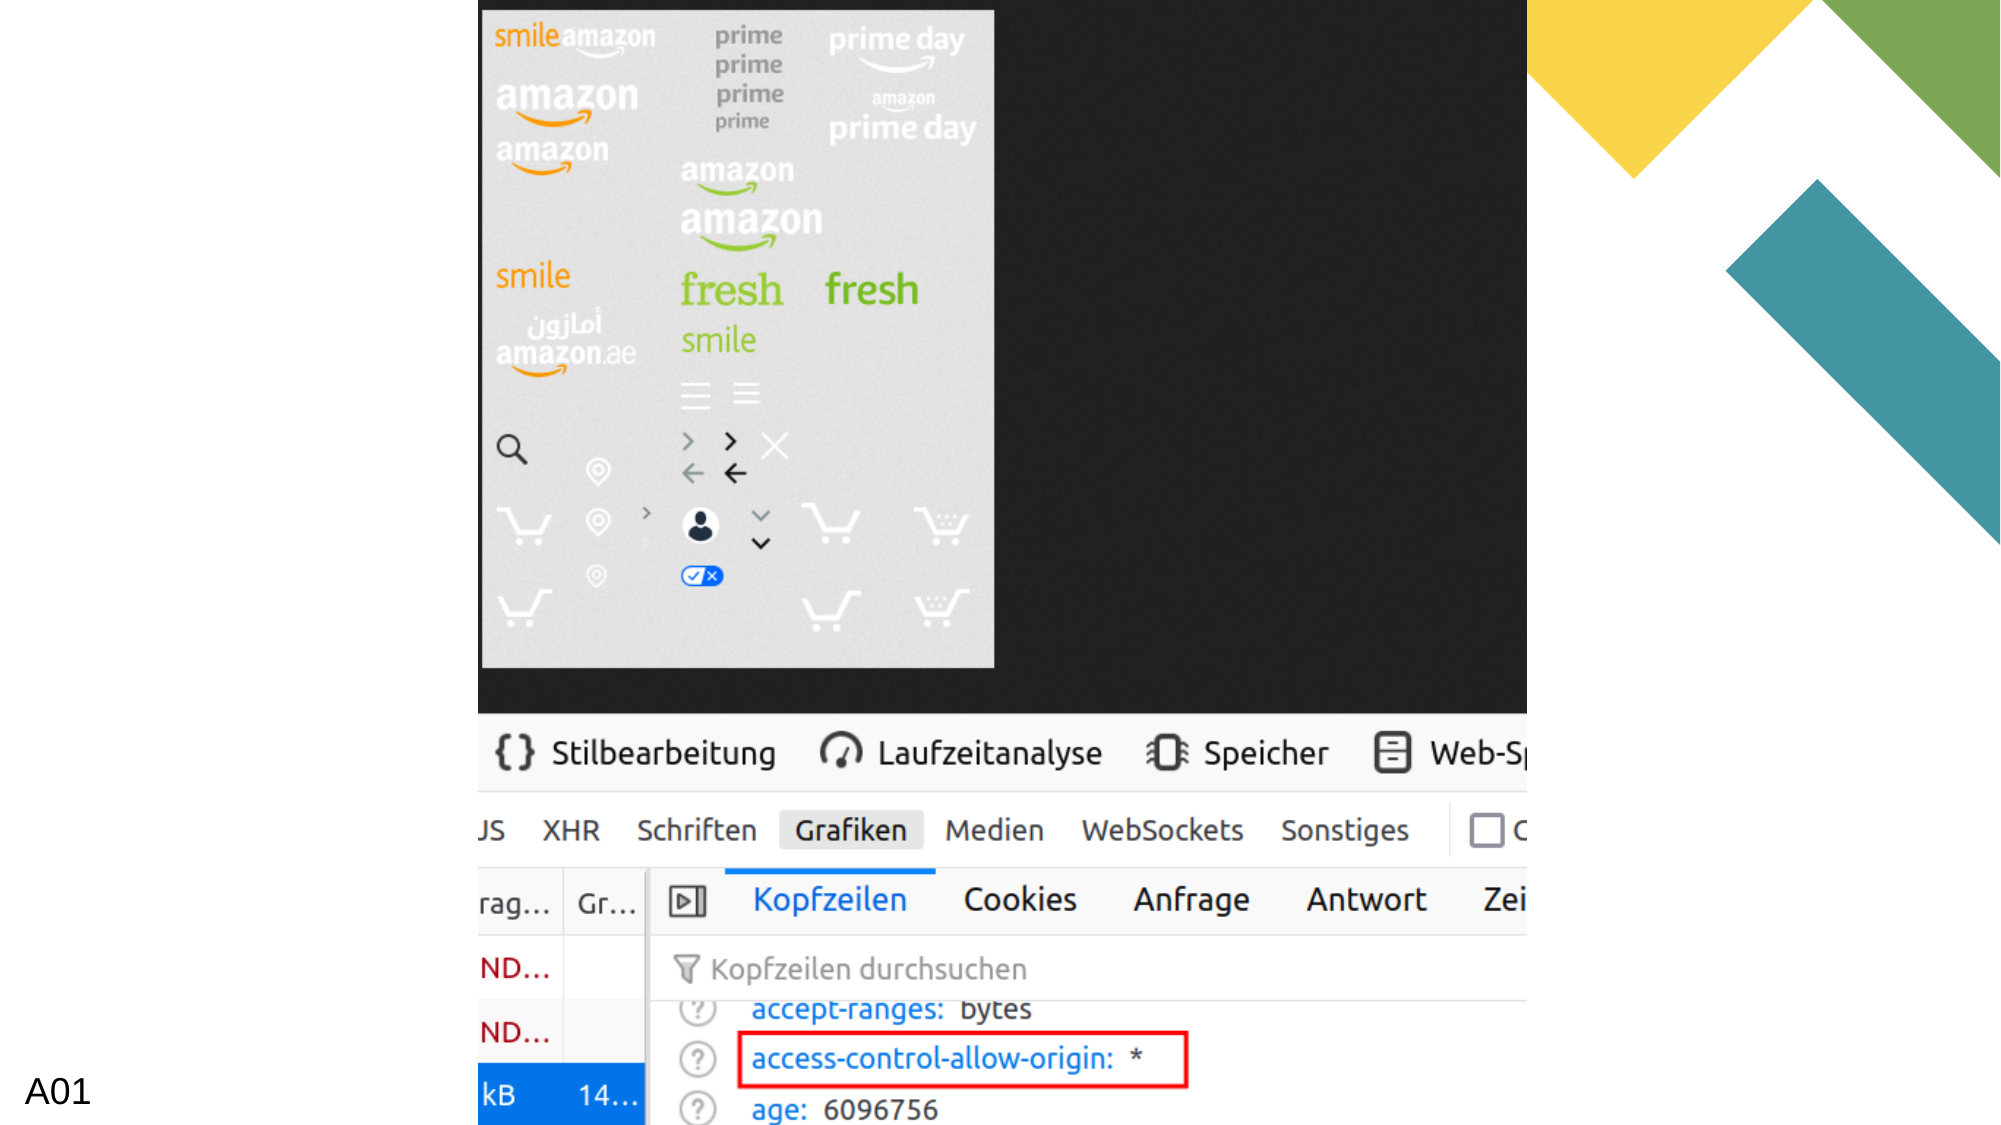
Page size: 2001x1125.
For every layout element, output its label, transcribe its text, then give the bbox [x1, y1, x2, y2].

picture [478, 0, 1527, 1125]
text_box A01 [10, 1062, 107, 1120]
